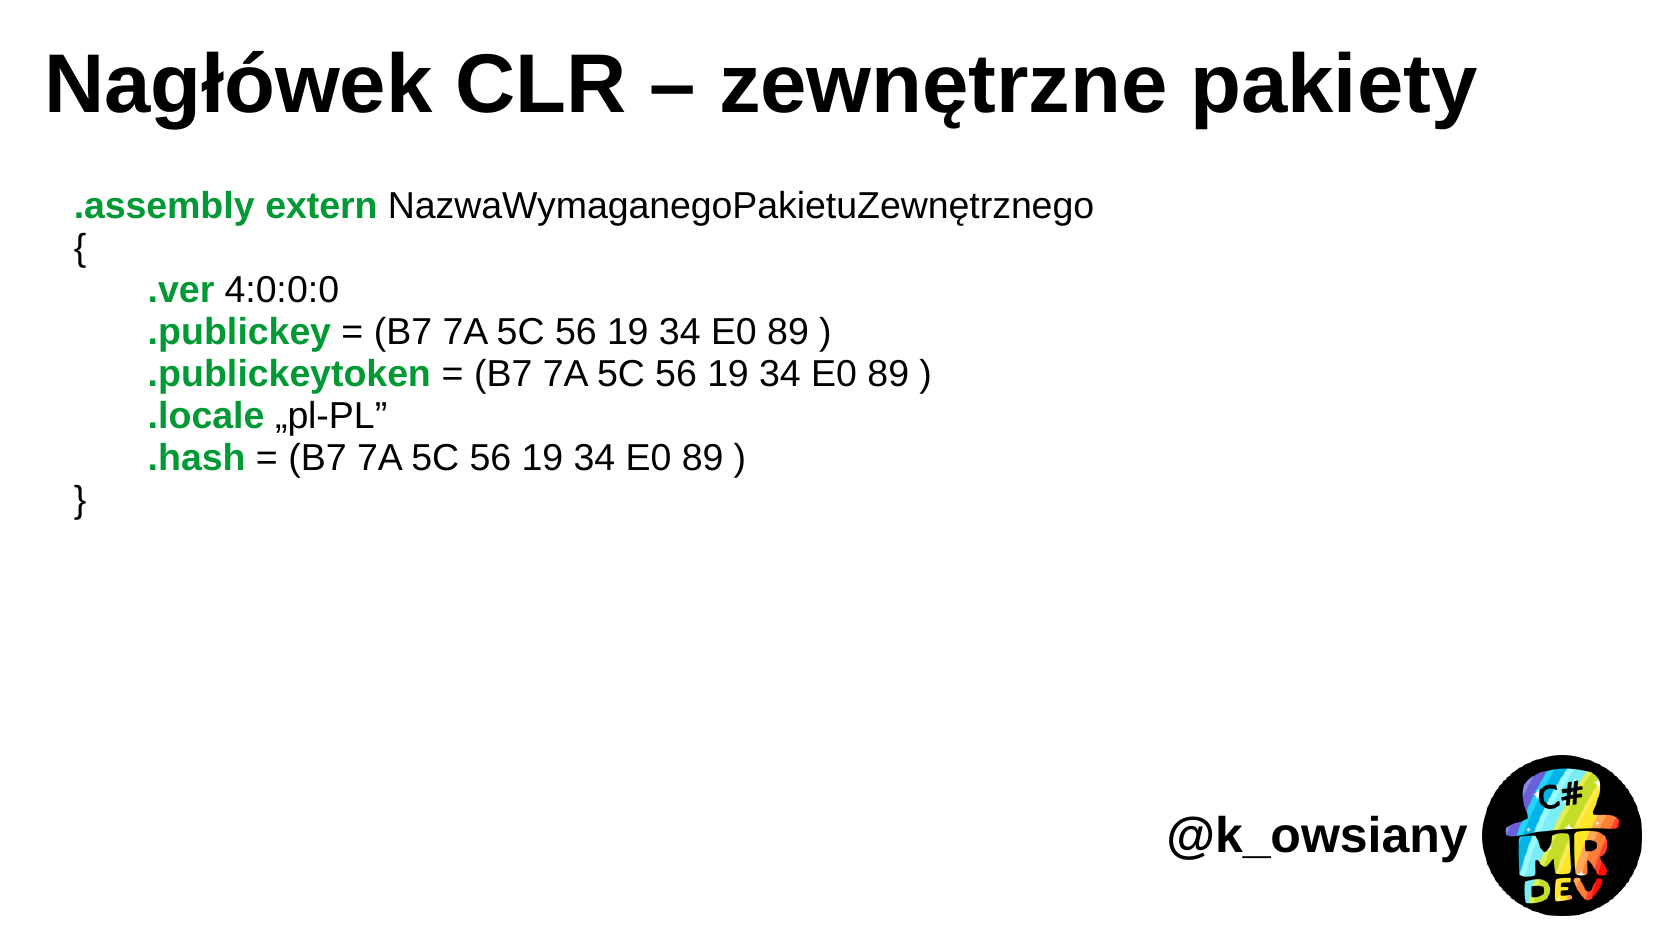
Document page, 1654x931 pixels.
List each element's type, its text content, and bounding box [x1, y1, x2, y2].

text_box .assembly extern NazwaWymaganegoPakietuZewnętrznego { .ver 4:0:0:0 .publickey = (B7 7A 5C 56 19 34 E0 89 ) .publickeytoken = (B7 7A 5C 56 19 34 E0 89 ) .locale „pl-PL” .hash = (B7 7A 5C 56 19 34 E0 89 ) } [59, 176, 1595, 679]
picture [1482, 755, 1642, 916]
text_box Nagłówek CLR – zewnętrzne pakiety [29, 29, 1495, 138]
